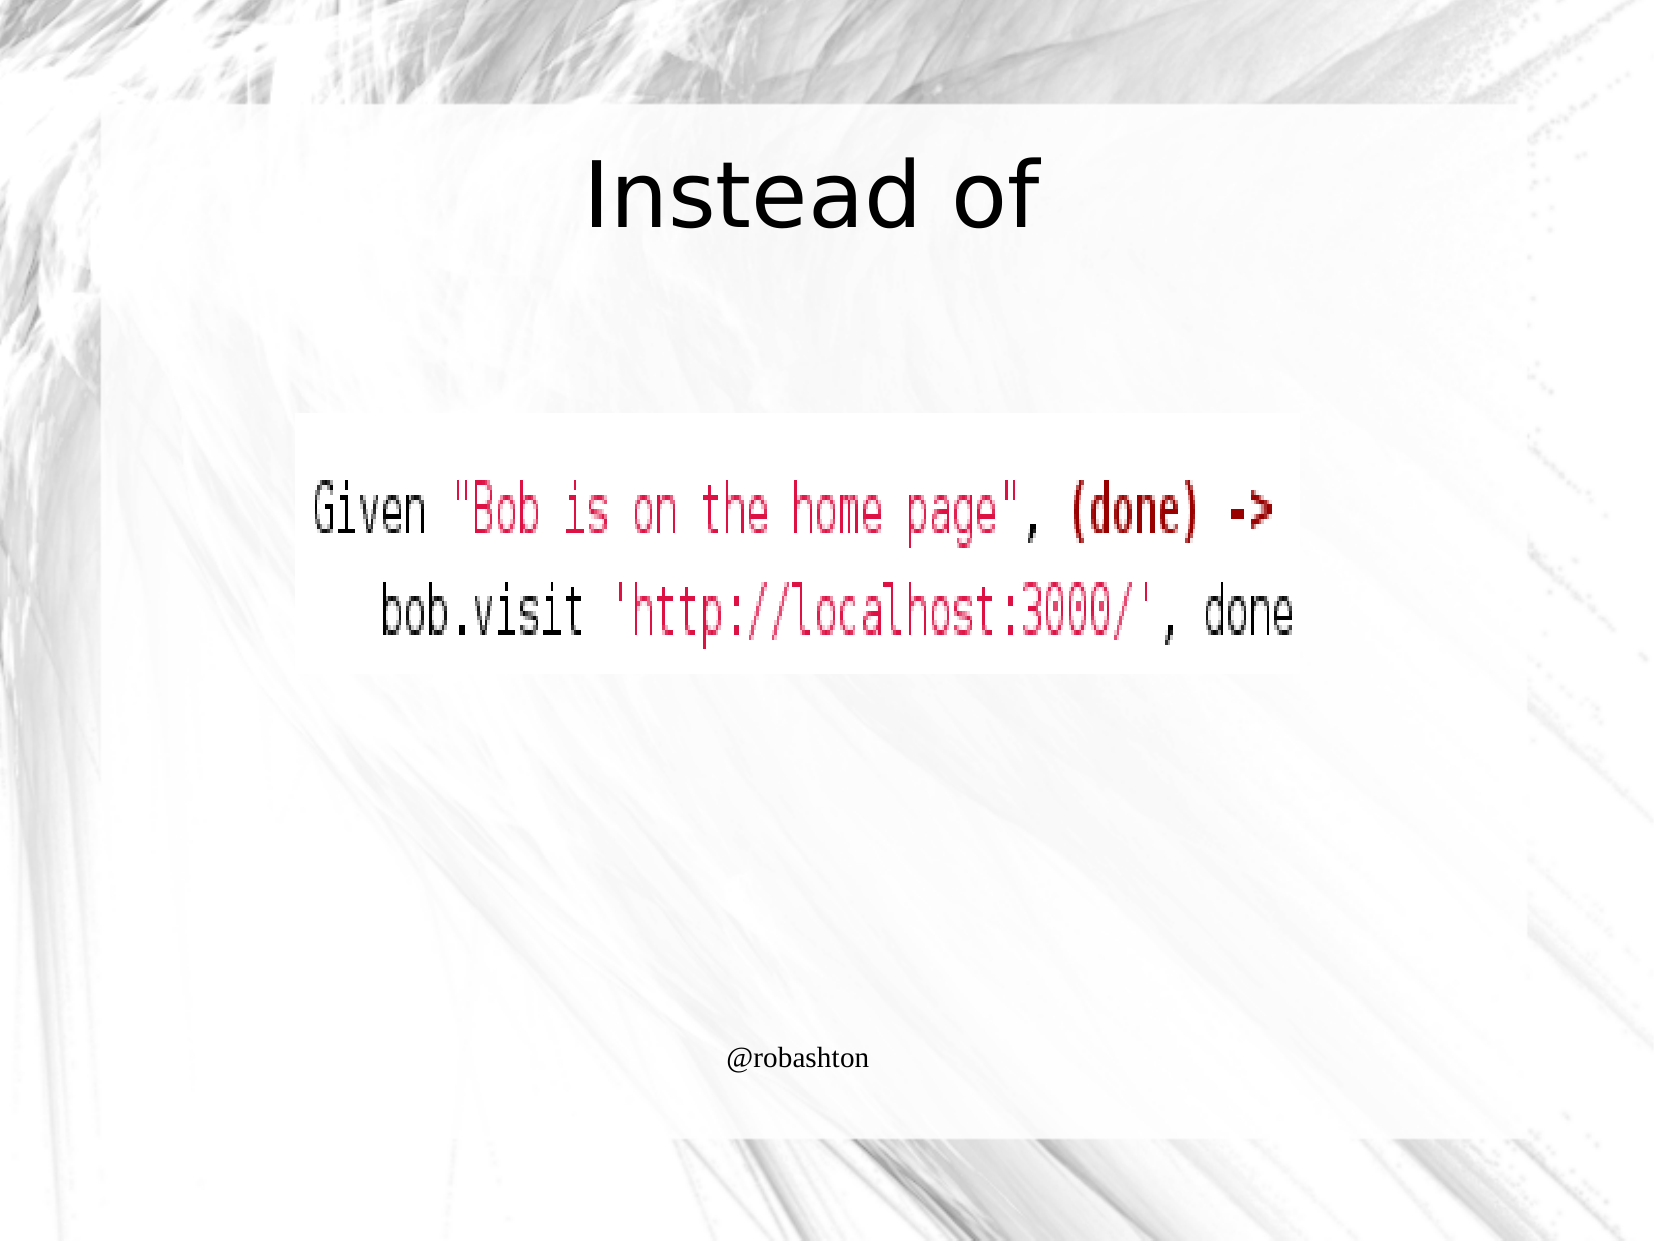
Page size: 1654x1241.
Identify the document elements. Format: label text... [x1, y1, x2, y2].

title Instead of [118, 112, 1506, 281]
picture [0, 0, 1654, 1241]
